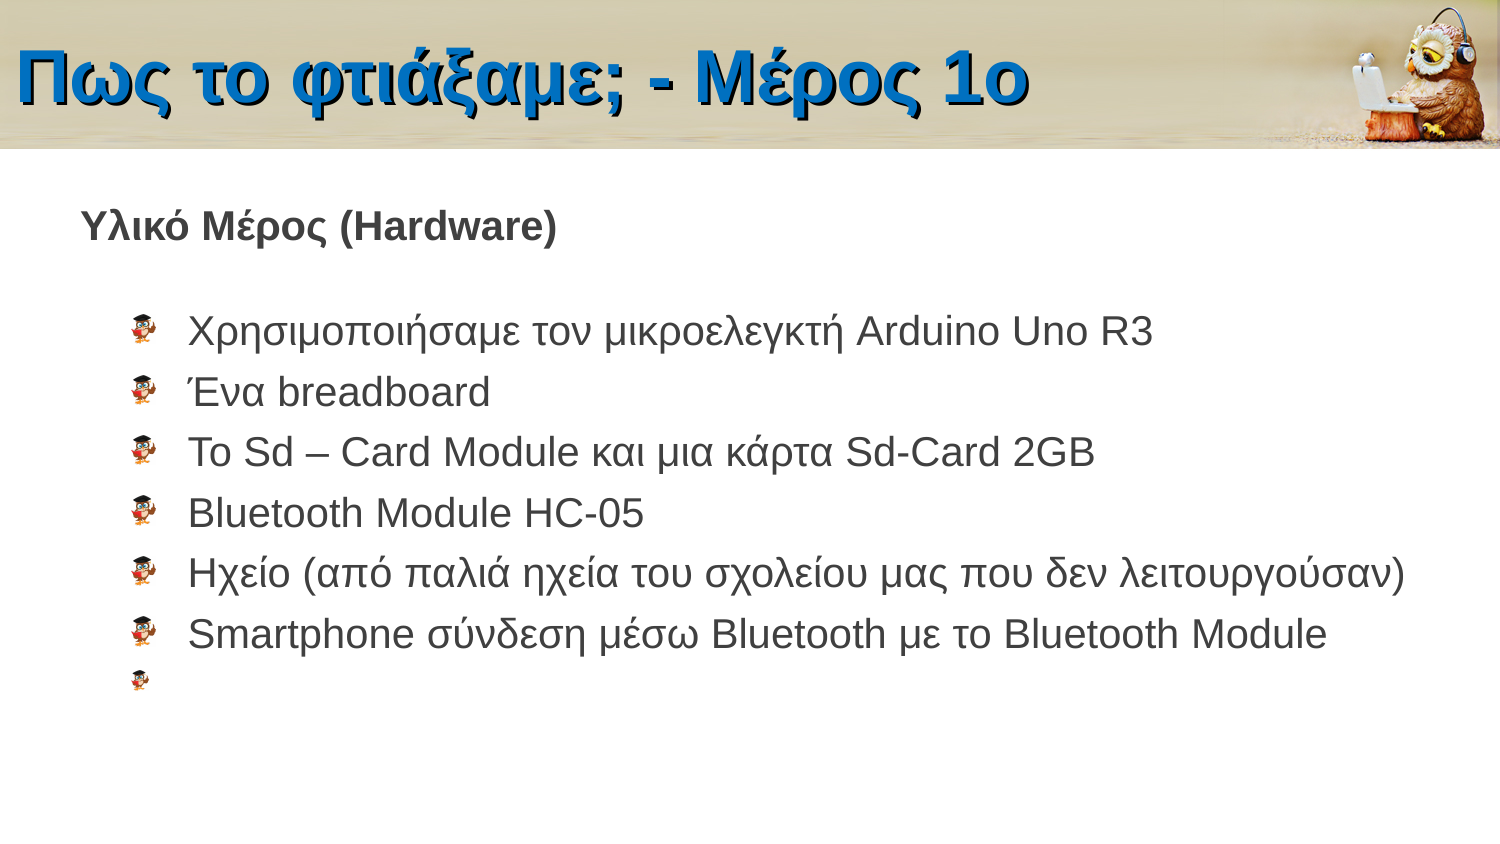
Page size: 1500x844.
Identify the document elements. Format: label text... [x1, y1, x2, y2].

list Χρησιμοποιήσαμε τον μικροελεγκτή Arduino Uno R3 Ένα breadboard To Sd – Card Module και μια κάρτα Sd-Card 2GB Bluetooth Module HC-05 Ηχείο (από παλιά ηχεία του σχολείου μας που δεν λειτουργούσαν) Smartphone σύνδεση μέσω Bluetooth με το Bluetooth Module [66, 296, 1461, 789]
list Υλικό Μέρος (Hardware) [64, 185, 1459, 262]
title Πως το φτιάξαμε; - Μέρος 1ο [0, 0, 1500, 146]
